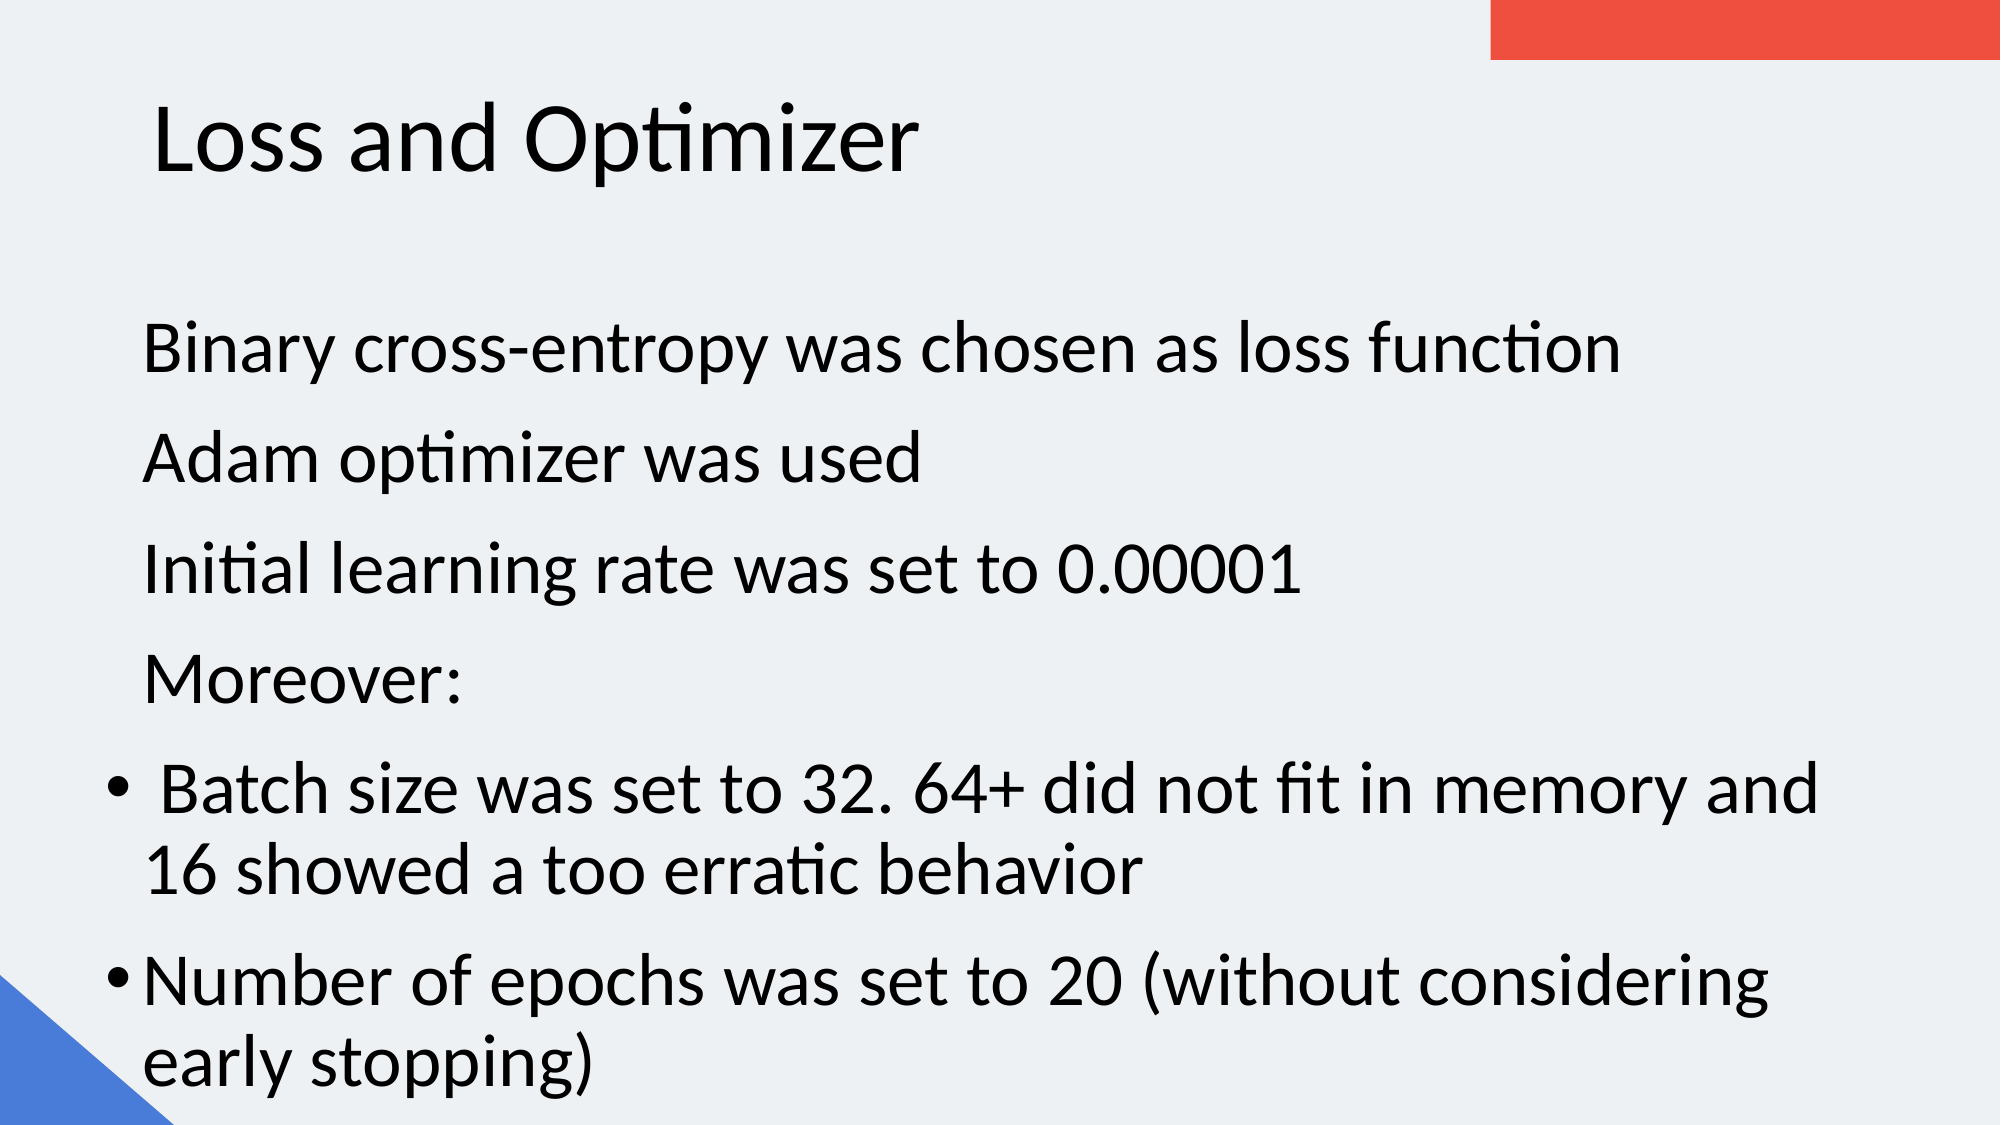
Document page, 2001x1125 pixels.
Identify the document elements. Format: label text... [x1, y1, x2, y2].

title Loss and Optimizer [137, 22, 1863, 240]
list Binary cross-entropy was chosen as loss function Adam optimizer was used Initial learning rate was set to 0.00001 Moreover: Batch size was set to 32. 64+ did not fit in memory and 16 showed a too erratic behavior Number of epochs was set to 20 (without considering early stopping) [90, 299, 1921, 961]
text_box [1490, 0, 2000, 60]
text_box [0, 974, 174, 1125]
